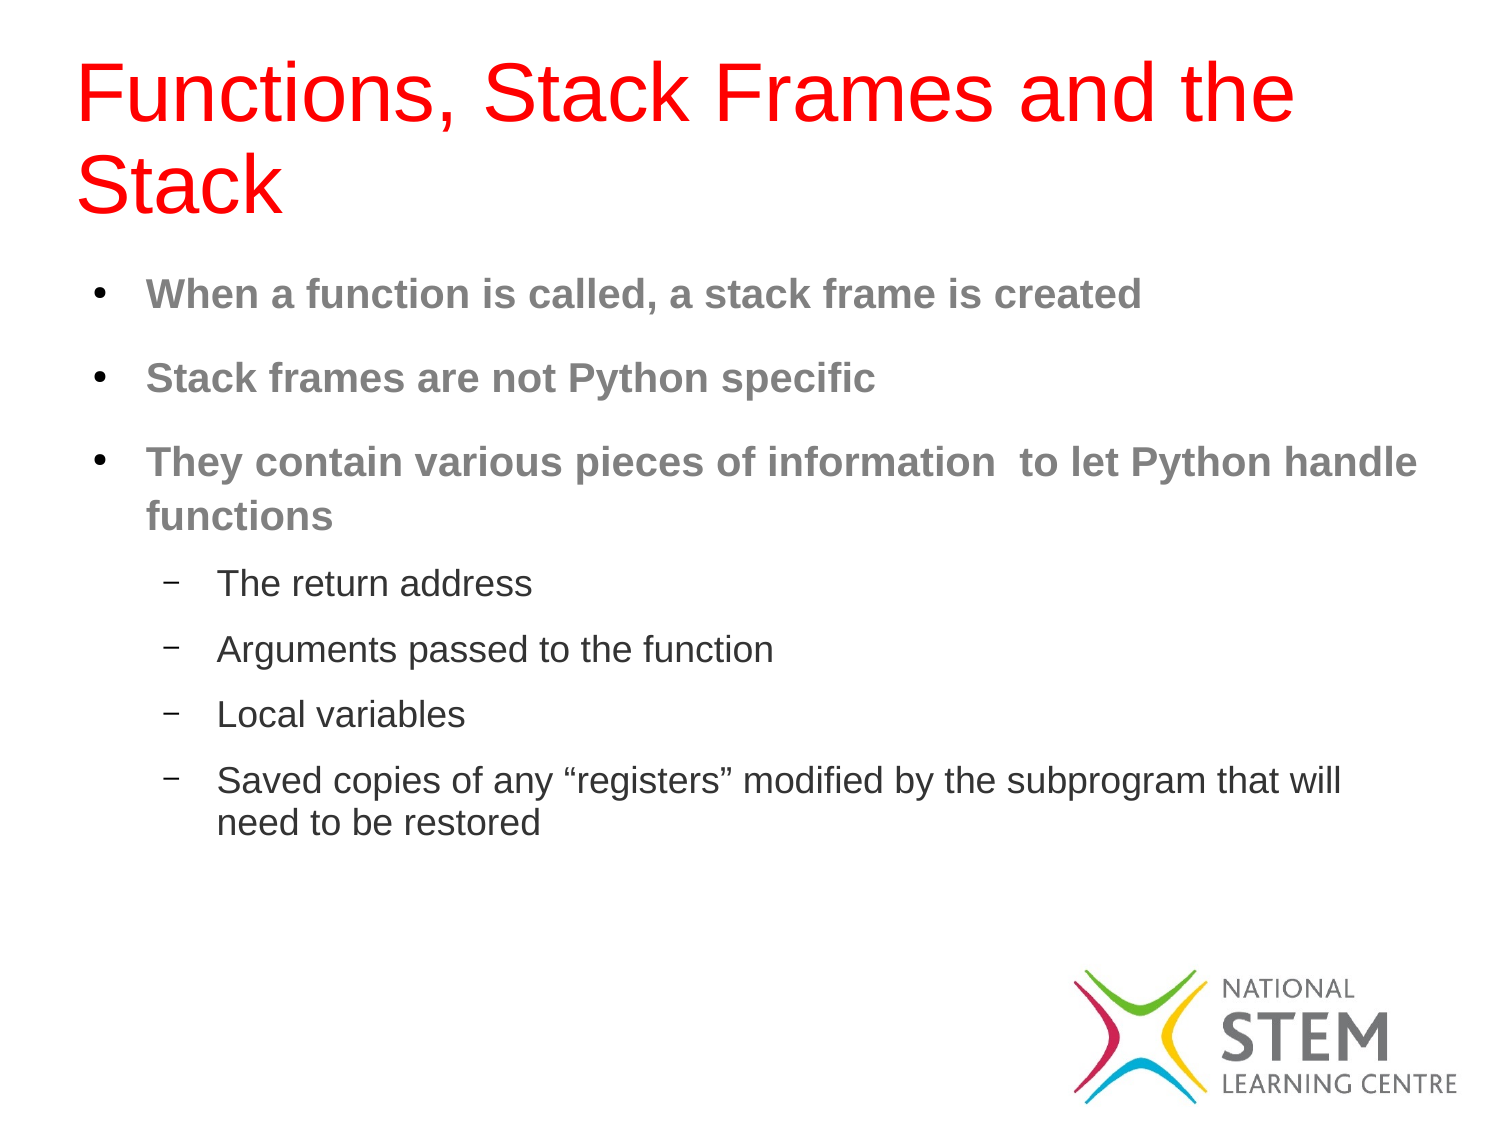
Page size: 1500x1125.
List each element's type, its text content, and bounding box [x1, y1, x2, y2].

picture [1057, 953, 1472, 1120]
title Functions, Stack Frames and the Stack [75, 44, 1425, 233]
list When a function is called, a stack frame is created Stack frames are not Python specific They contain various pieces of information to let Python handle functions The return address Arguments passed to the function Local variables Saved copies of any “registers” modified by the subprogram that will need to be restored [75, 263, 1425, 916]
